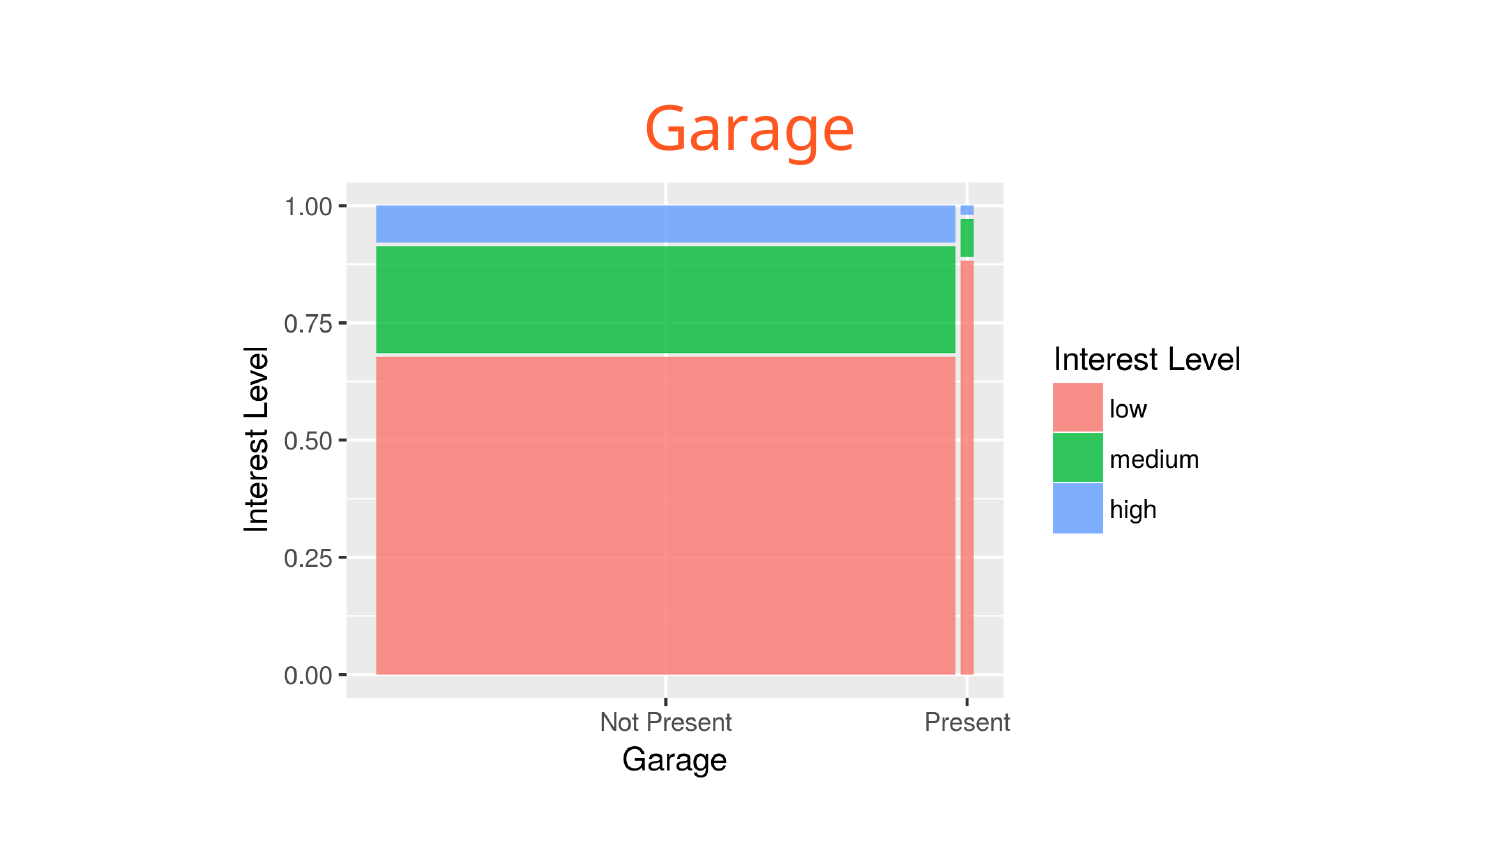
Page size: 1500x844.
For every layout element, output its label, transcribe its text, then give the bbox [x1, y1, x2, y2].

picture [227, 166, 1273, 794]
title Garage [51, 72, 1449, 167]
